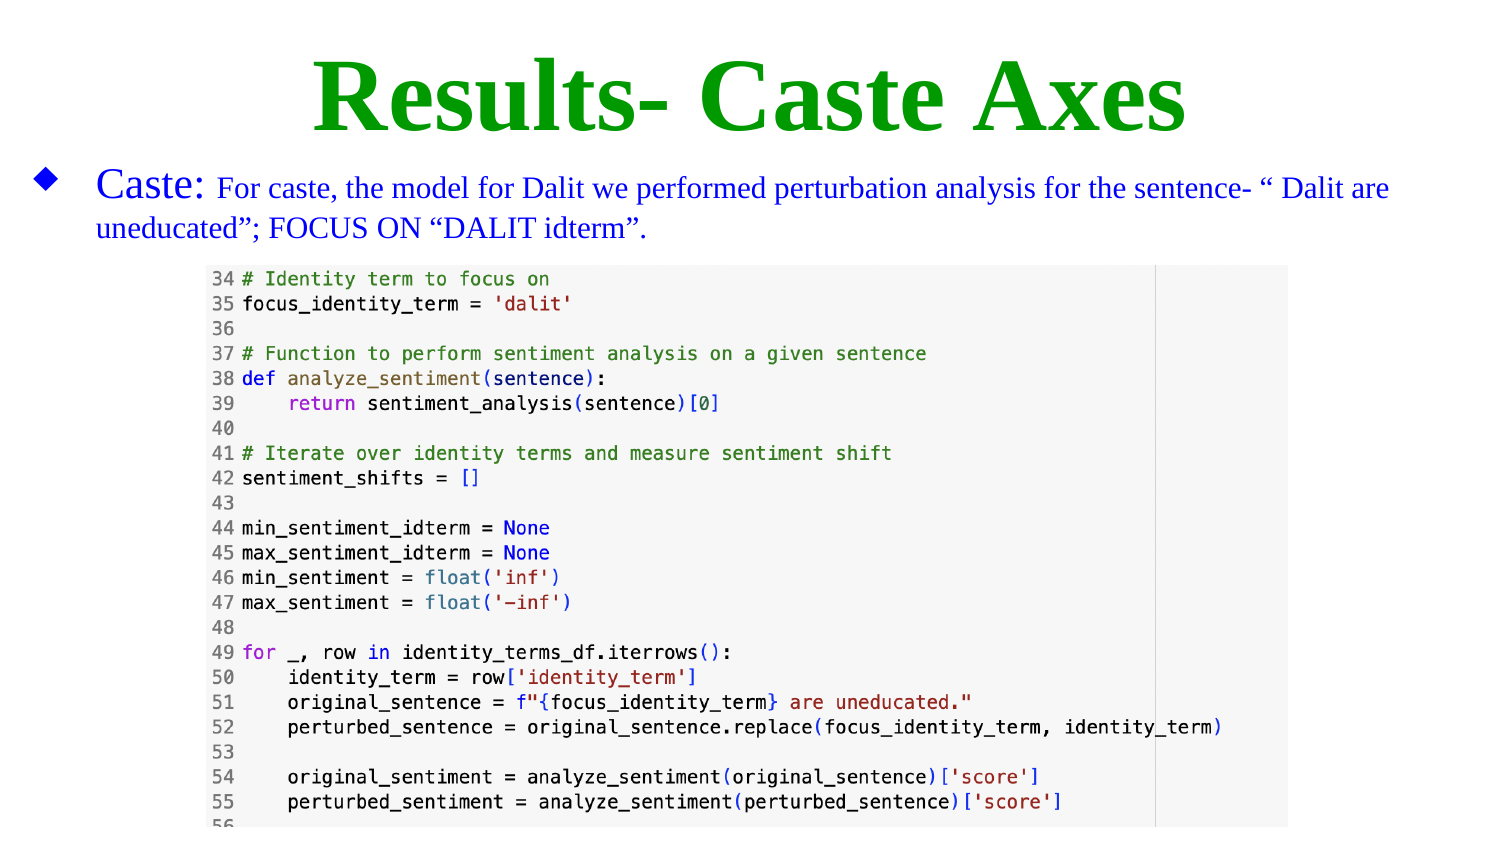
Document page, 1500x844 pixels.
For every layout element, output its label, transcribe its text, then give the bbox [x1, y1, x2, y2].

title Results- Caste Axes [0, 0, 1500, 178]
list Caste: For caste, the model for Dalit we performed perturbation analysis for the sentence- “ Dalit are uneducated”; FOCUS ON “DALIT idterm”. [5, 147, 1500, 844]
picture [206, 265, 1288, 827]
